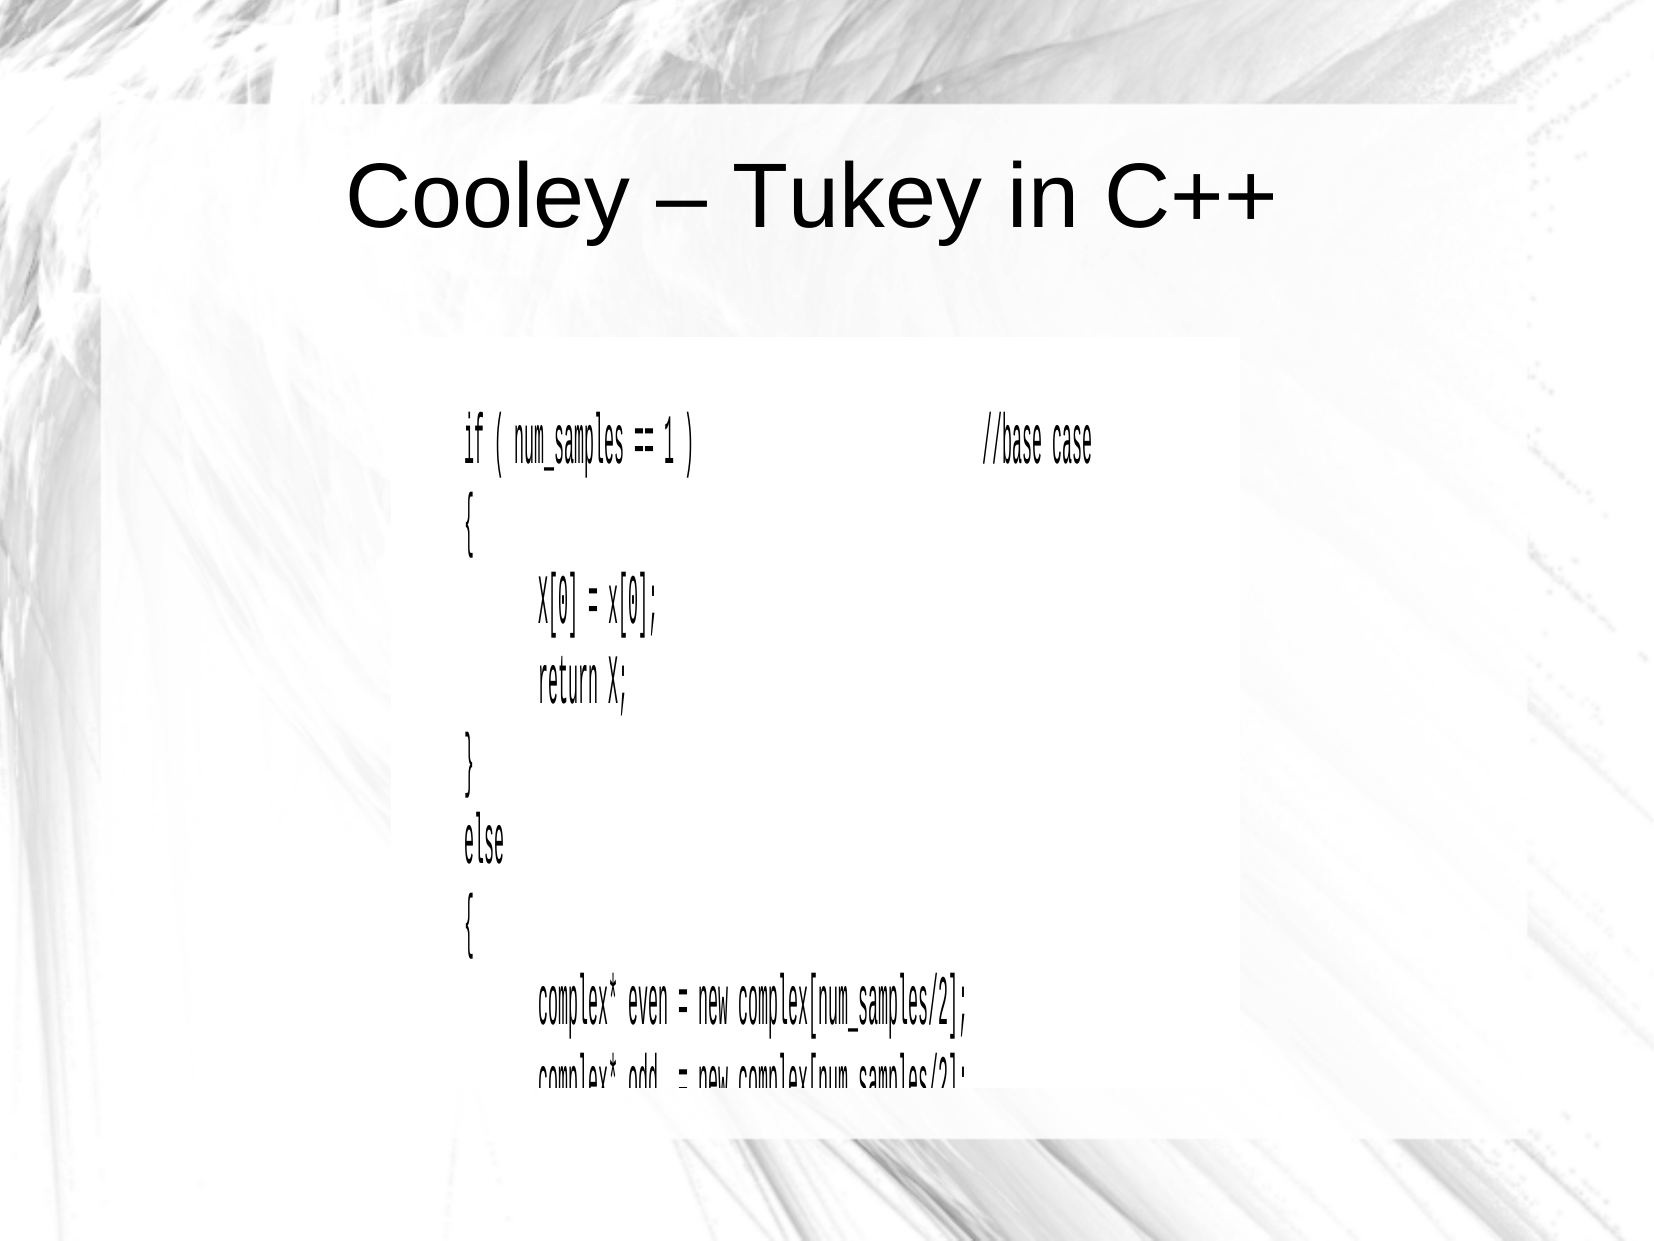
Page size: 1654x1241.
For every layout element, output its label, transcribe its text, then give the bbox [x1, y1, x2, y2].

picture [0, 0, 1654, 1241]
chart [300, 337, 1304, 1088]
title Cooley – Tukey in C++ [118, 112, 1506, 281]
